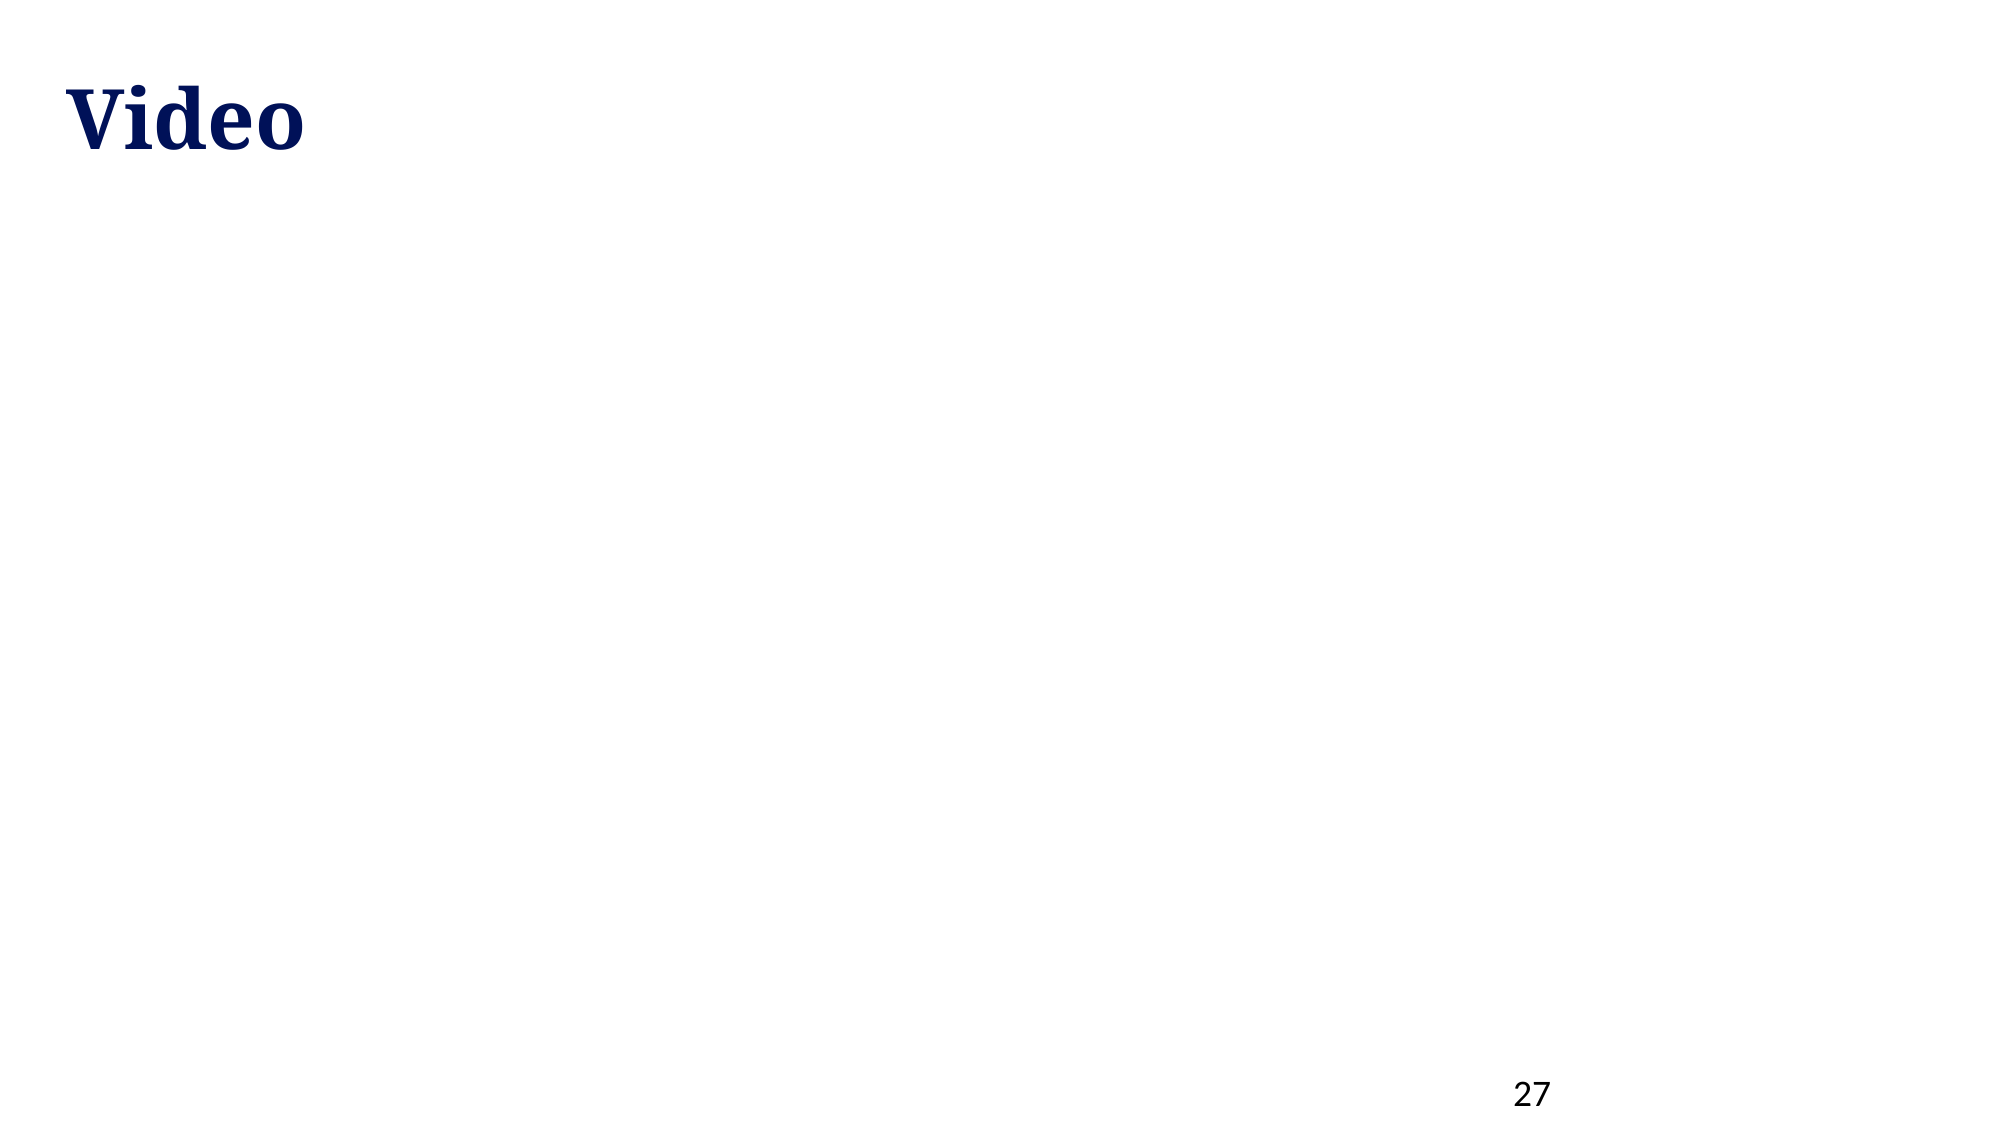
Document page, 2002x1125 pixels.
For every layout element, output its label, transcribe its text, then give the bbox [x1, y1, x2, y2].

text_box 27 [1498, 1061, 1949, 1122]
title Video [66, 66, 1935, 138]
